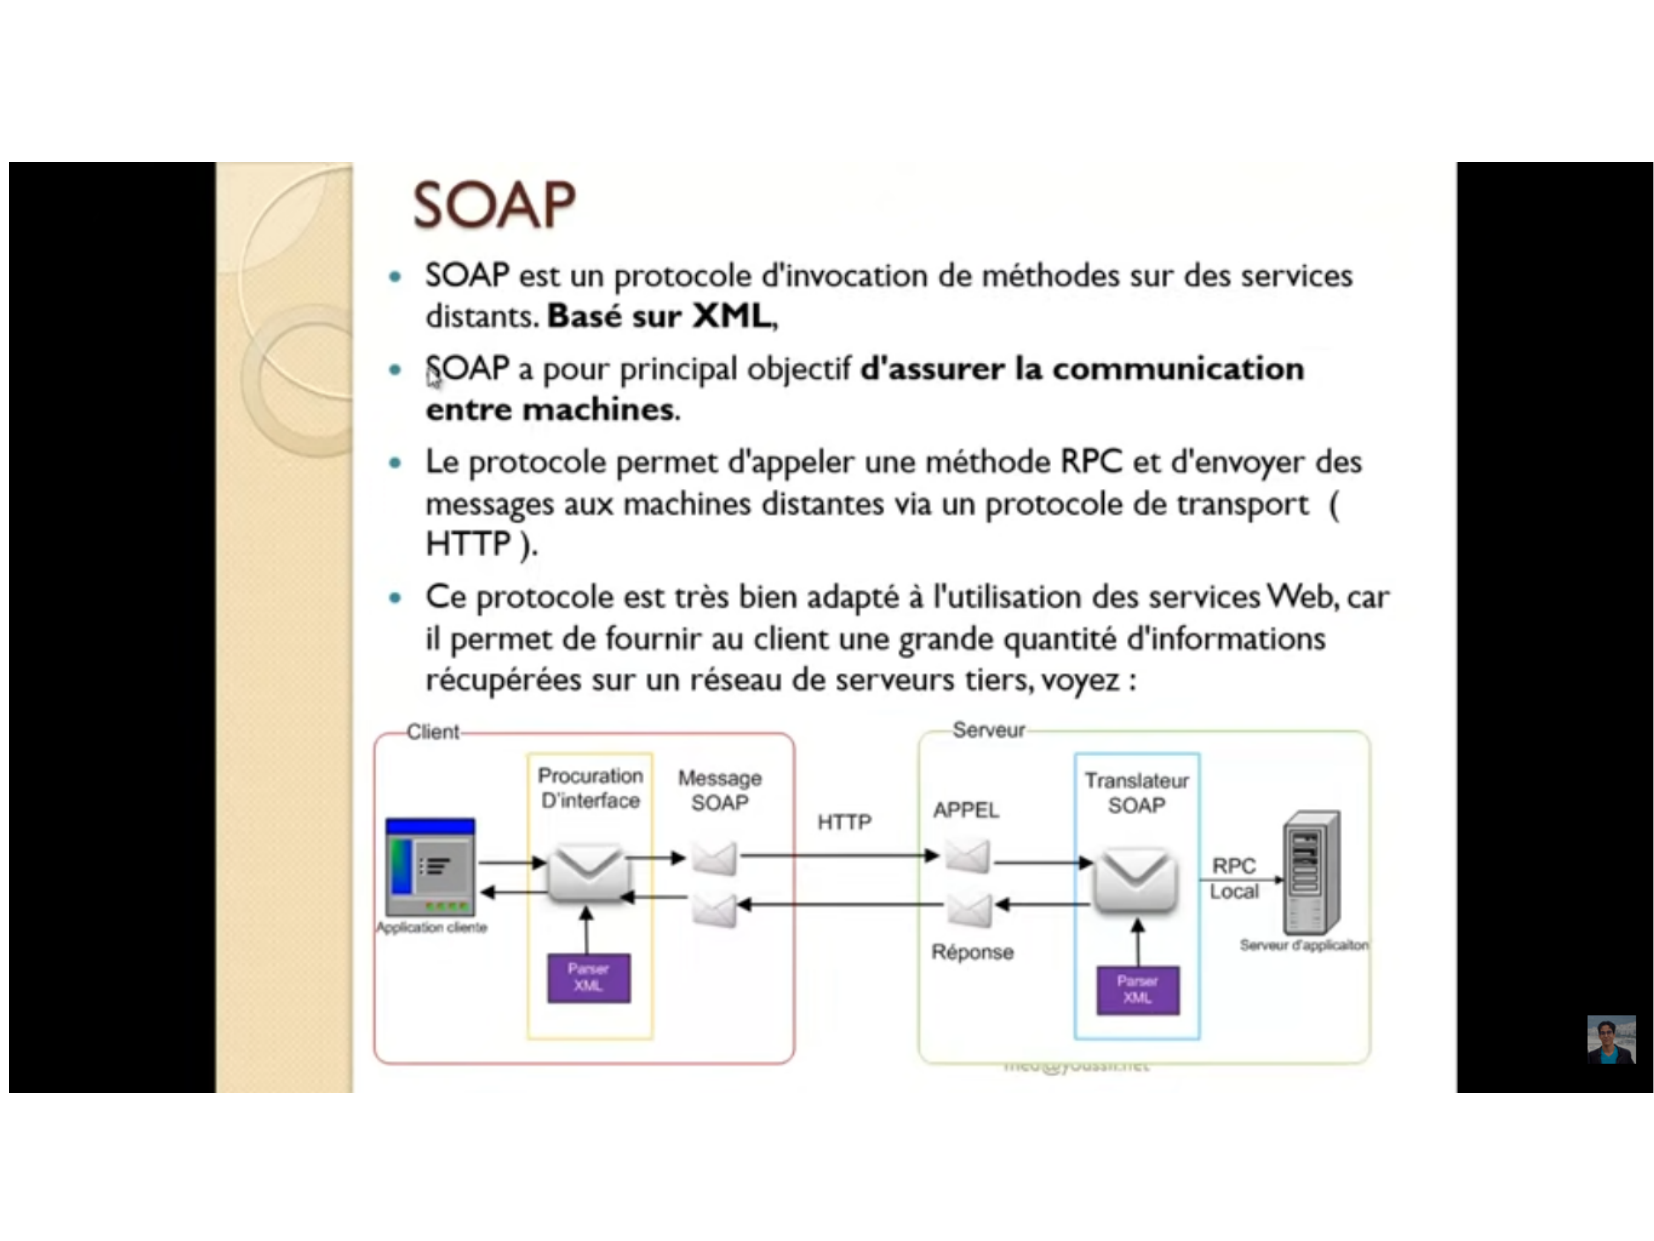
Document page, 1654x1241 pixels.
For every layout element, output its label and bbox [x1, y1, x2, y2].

picture [9, 162, 1654, 1093]
